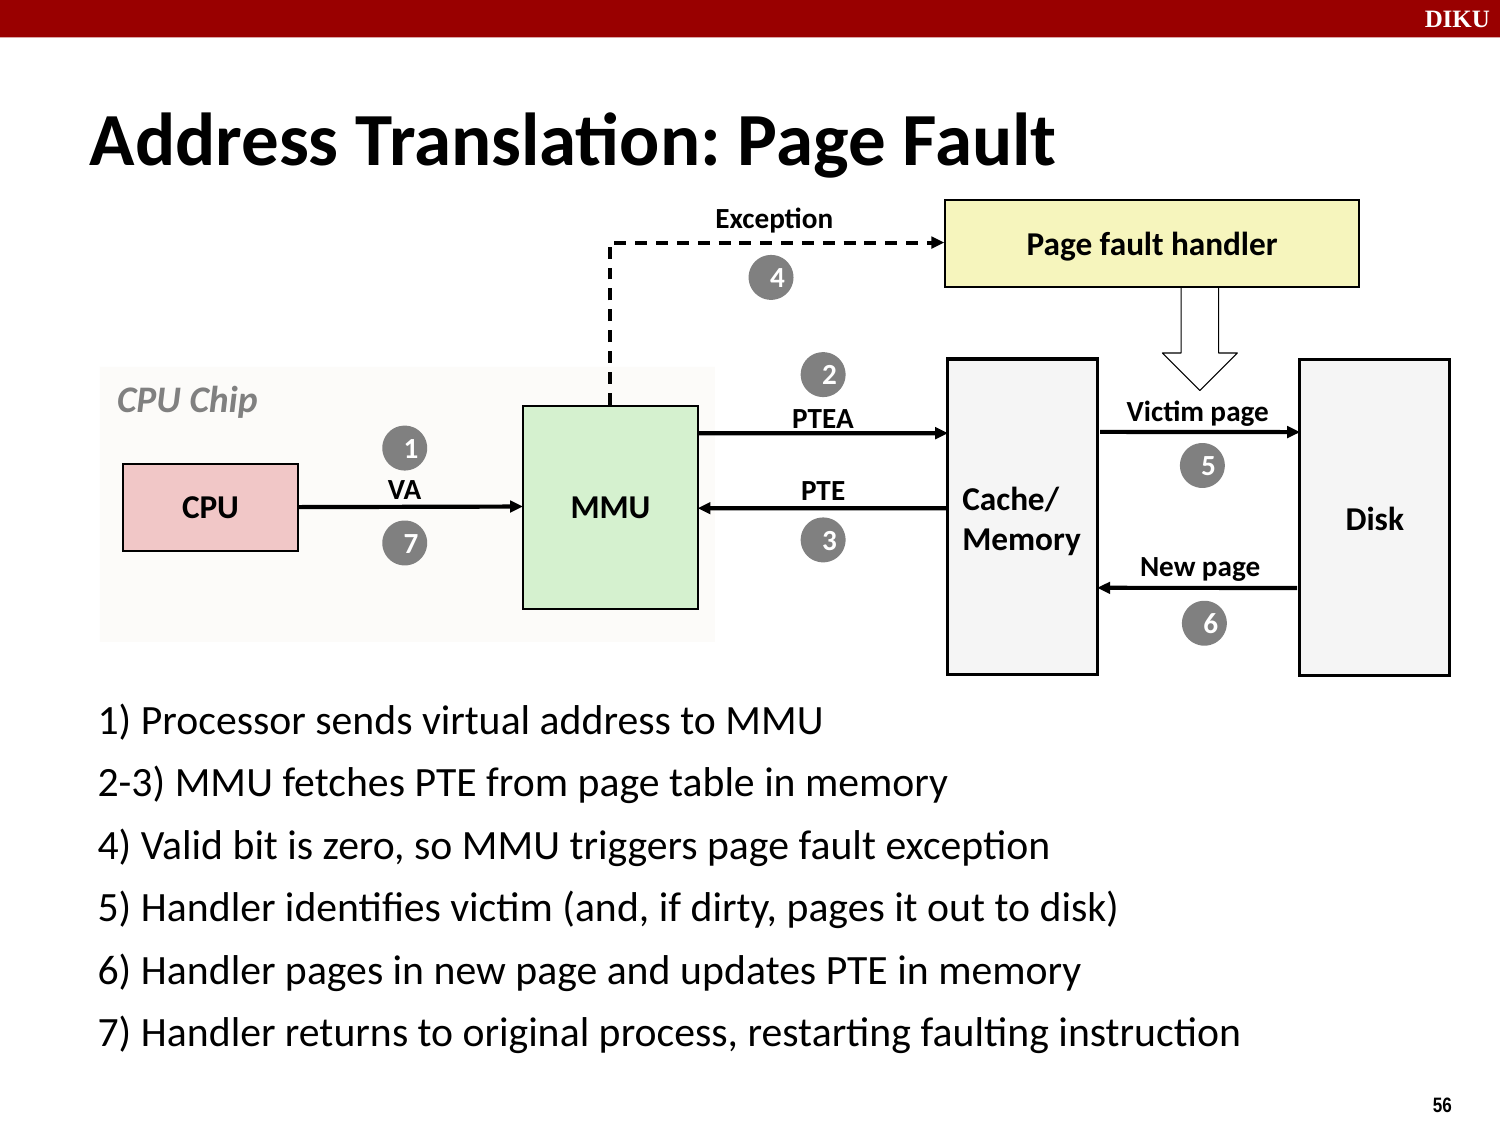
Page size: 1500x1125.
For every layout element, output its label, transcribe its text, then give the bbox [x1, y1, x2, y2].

text_box [99, 366, 715, 642]
text_box 1 [382, 425, 428, 471]
text_box Address Translation: Page Fault [74, 71, 1500, 200]
text_box 5 [1179, 443, 1225, 488]
text_box 4 [748, 254, 794, 300]
text_box CPU Chip [102, 367, 273, 428]
text_box Disk [1299, 359, 1450, 676]
text_box Page fault handler [944, 199, 1360, 288]
text_box VA [373, 464, 437, 515]
text_box MMU [523, 405, 698, 609]
text_box PTEA [777, 436, 869, 443]
text_box 1) Processor sends virtual address to MMU 2-3) MMU fetches PTE from page table in memory 4) Valid bit is zero, so MMU triggers page fault exception 5) Handler identifies victim (and, if dirty, pages it out to disk) 6) Handler pages in new page and updates PTE in memory 7) Handler returns to original process, restarting faulting instruction [82, 697, 1395, 1035]
text_box PTEA [777, 392, 869, 431]
text_box 7 [382, 520, 428, 566]
text_box PTE [786, 465, 860, 506]
text_box PTE [786, 511, 860, 516]
text_box 6 [1181, 600, 1227, 646]
text_box Exception [700, 193, 849, 244]
text_box CPU [123, 463, 298, 551]
text_box [698, 436, 715, 507]
text_box New page [1125, 541, 1276, 592]
text_box 2 [800, 352, 846, 398]
text_box Cache/ Memory [947, 358, 1098, 675]
text_box 3 [800, 517, 846, 563]
text_box Victim page [1111, 386, 1284, 437]
